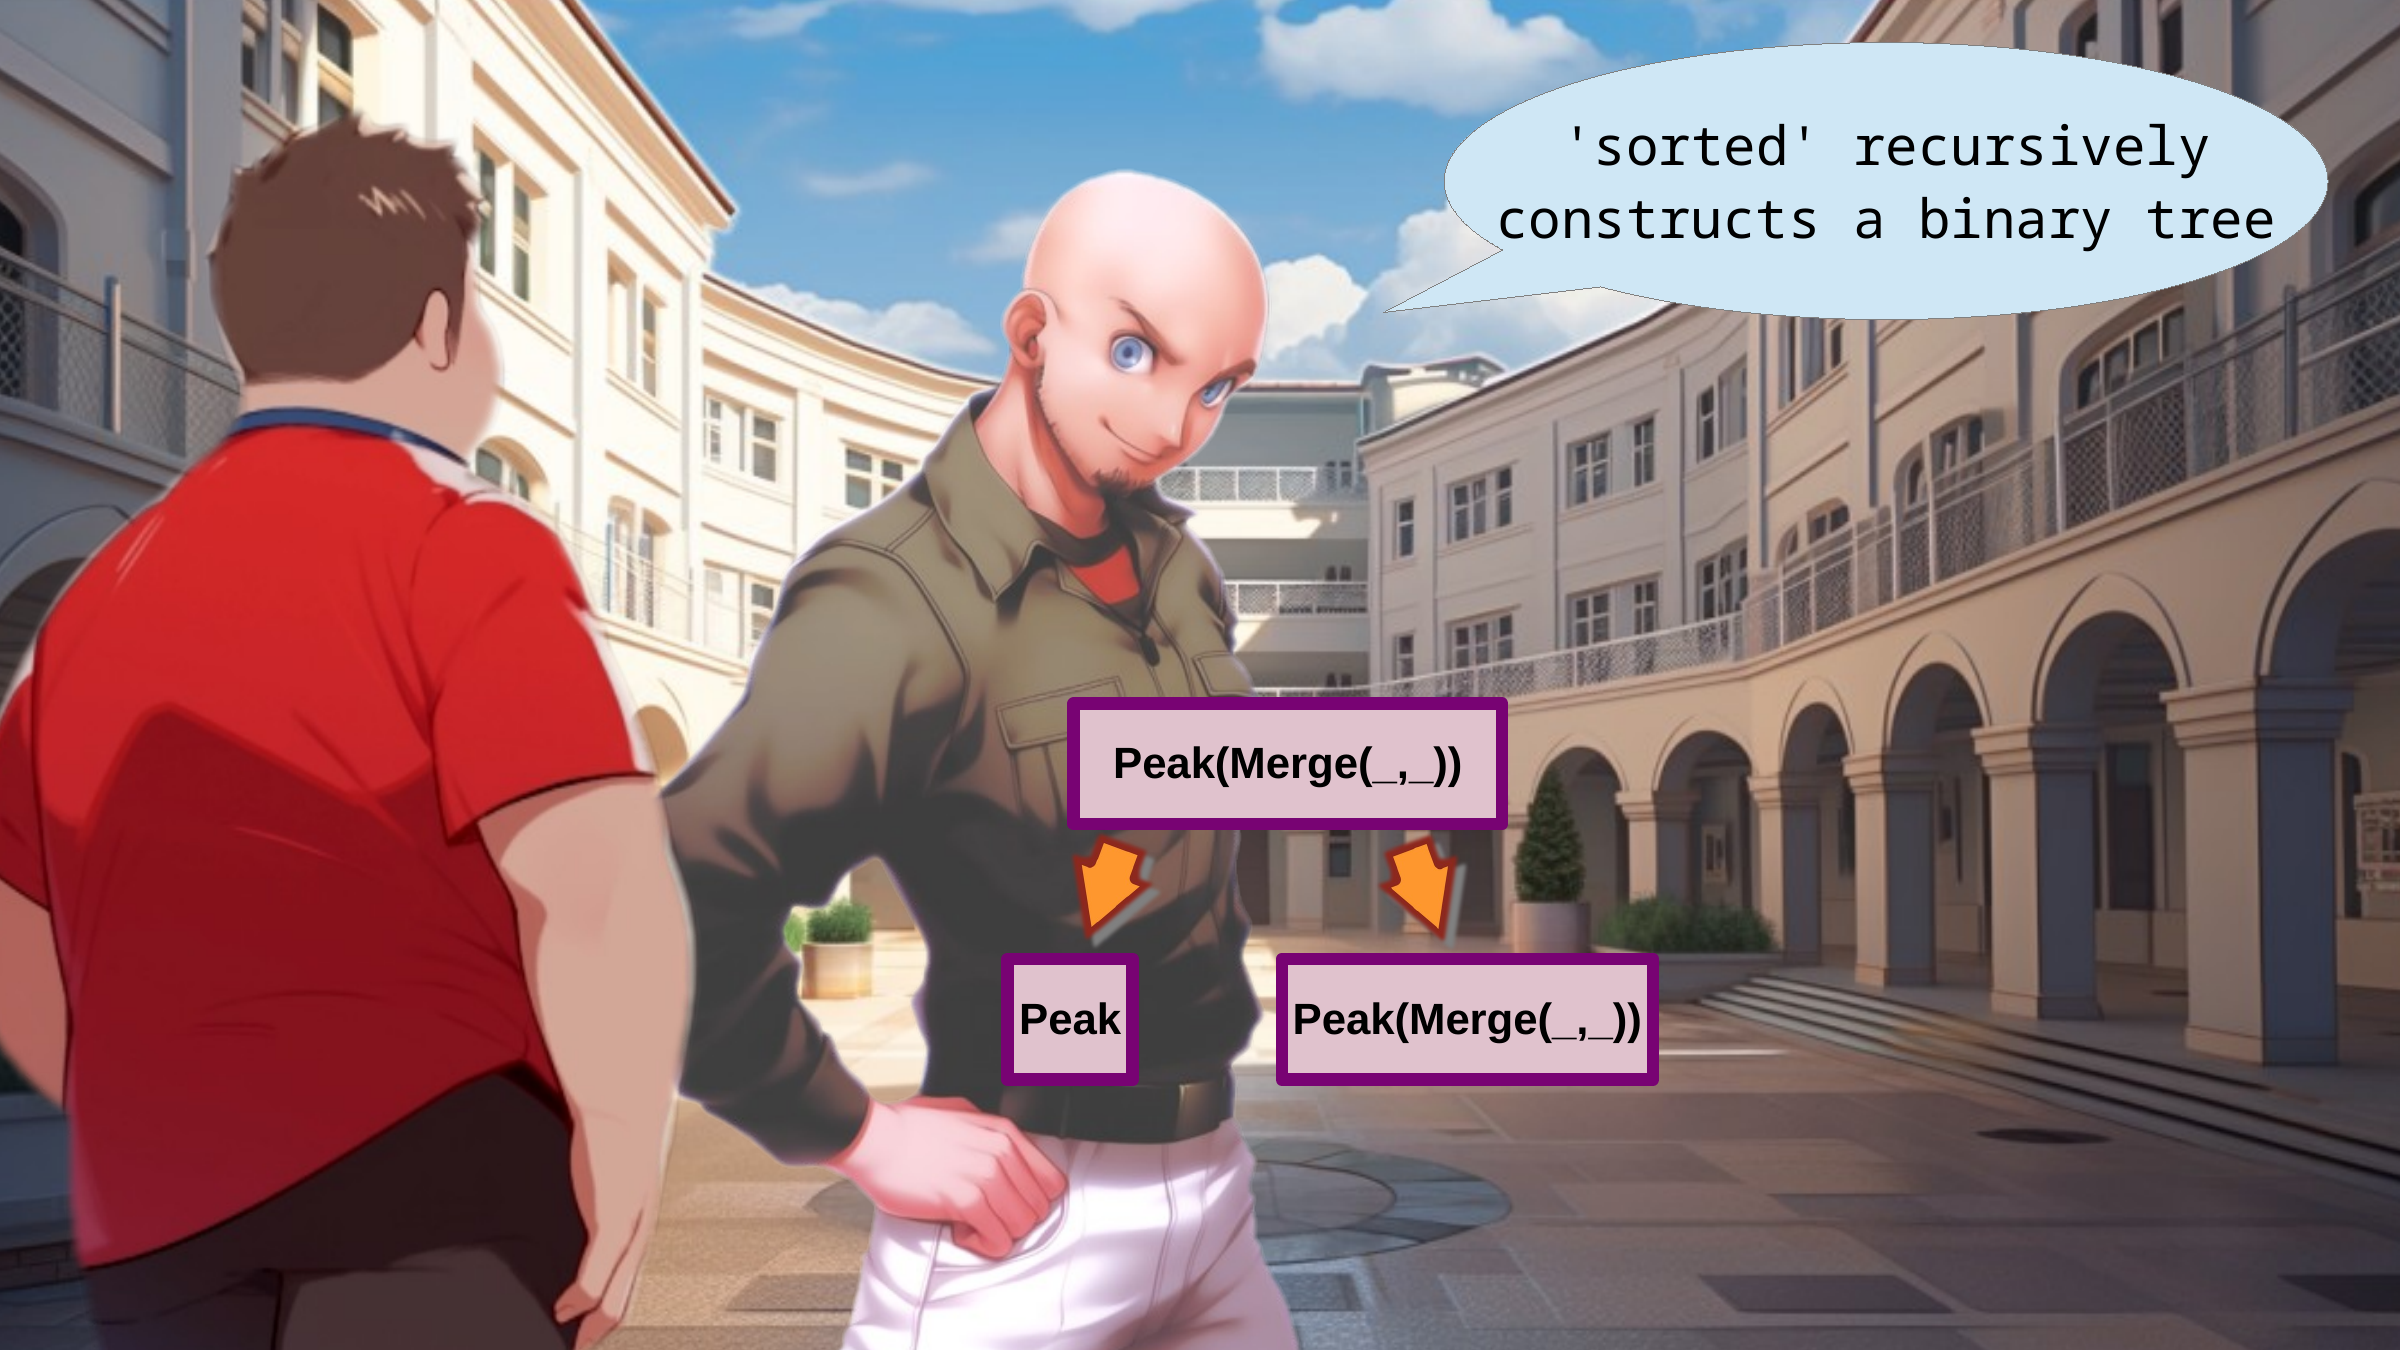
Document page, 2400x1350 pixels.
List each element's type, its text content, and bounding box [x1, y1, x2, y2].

text_box Peak [1007, 959, 1133, 1080]
text_box [1082, 844, 1137, 924]
text_box 'sorted' recursively constructs a binary tree [1383, 42, 2329, 320]
text_box [1394, 845, 1447, 926]
picture [0, 0, 2400, 1350]
text_box Peak(Merge(_,_)) [1281, 959, 1653, 1080]
text_box Peak(Merge(_,_)) [1073, 703, 1503, 825]
